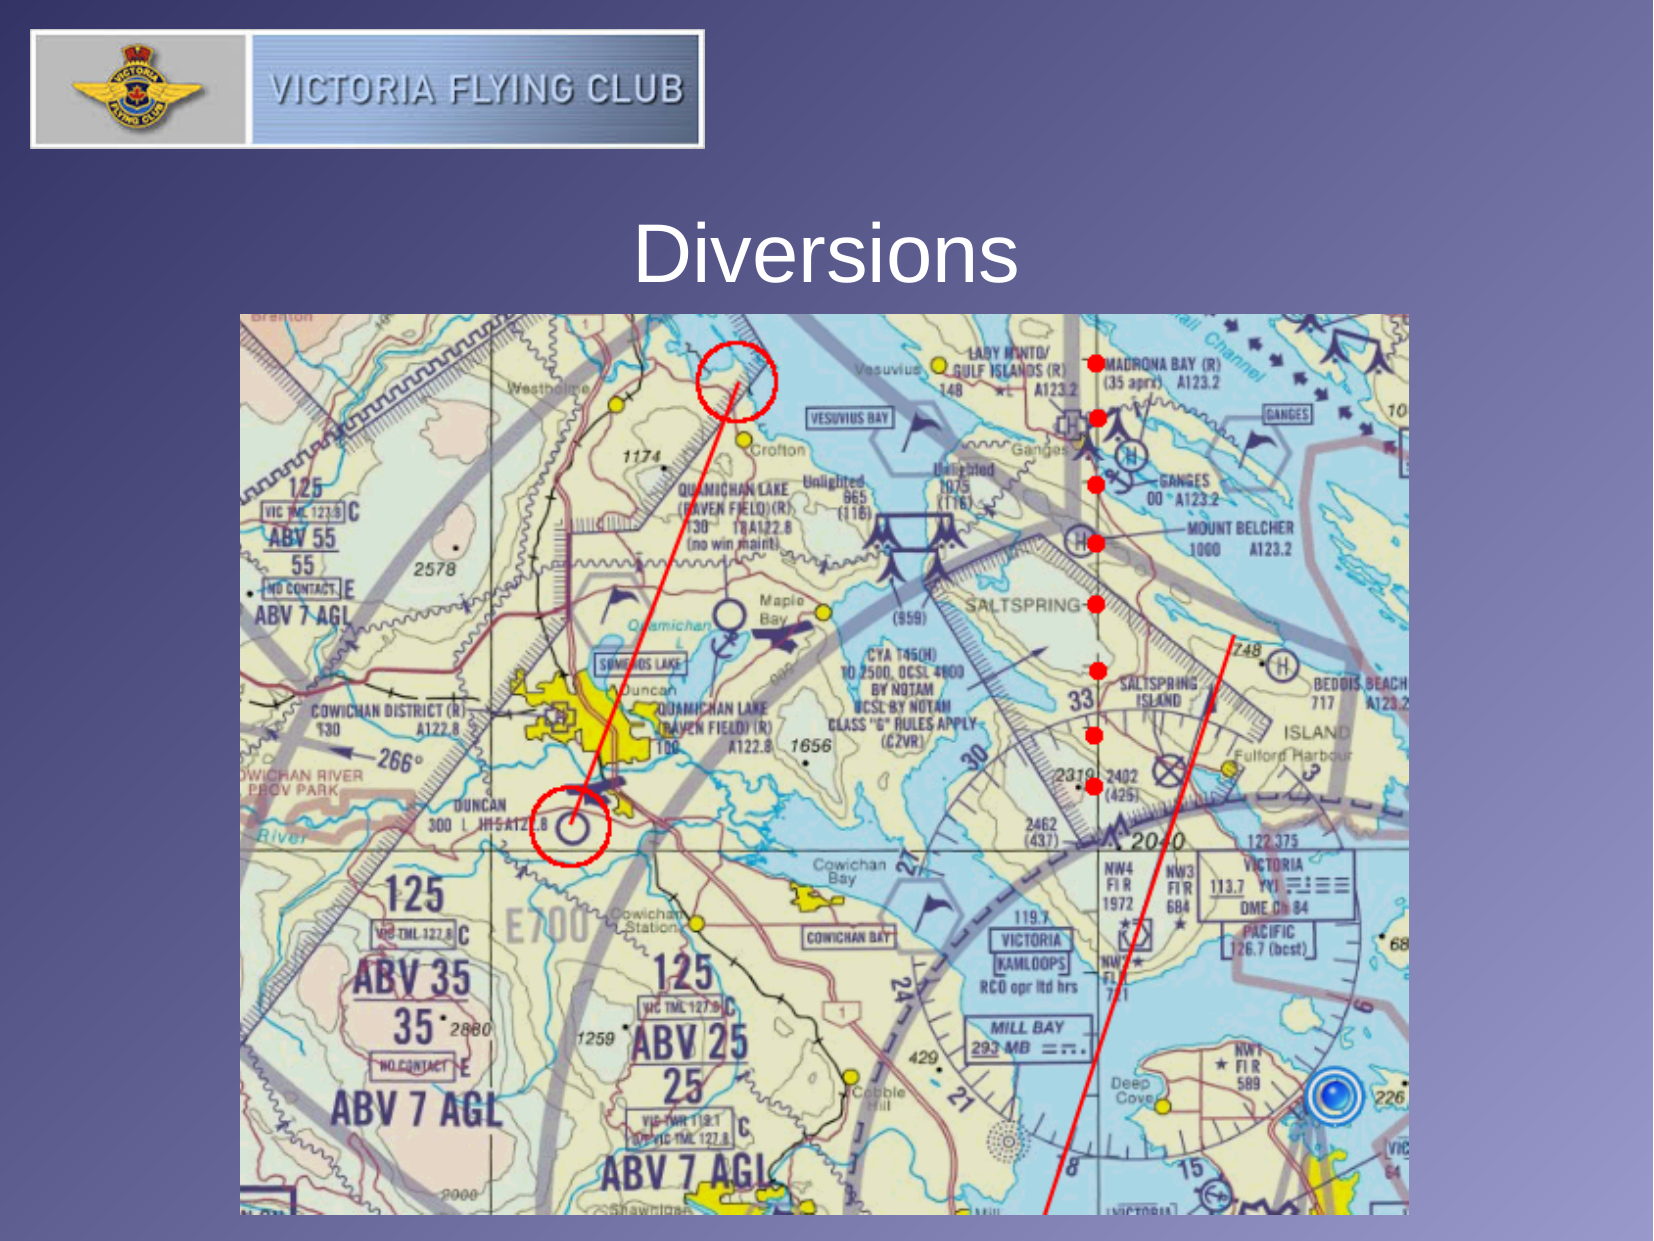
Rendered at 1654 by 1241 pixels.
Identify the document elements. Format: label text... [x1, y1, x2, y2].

picture [30, 29, 705, 149]
title Diversions [82, 150, 1571, 358]
picture [240, 314, 1409, 1216]
